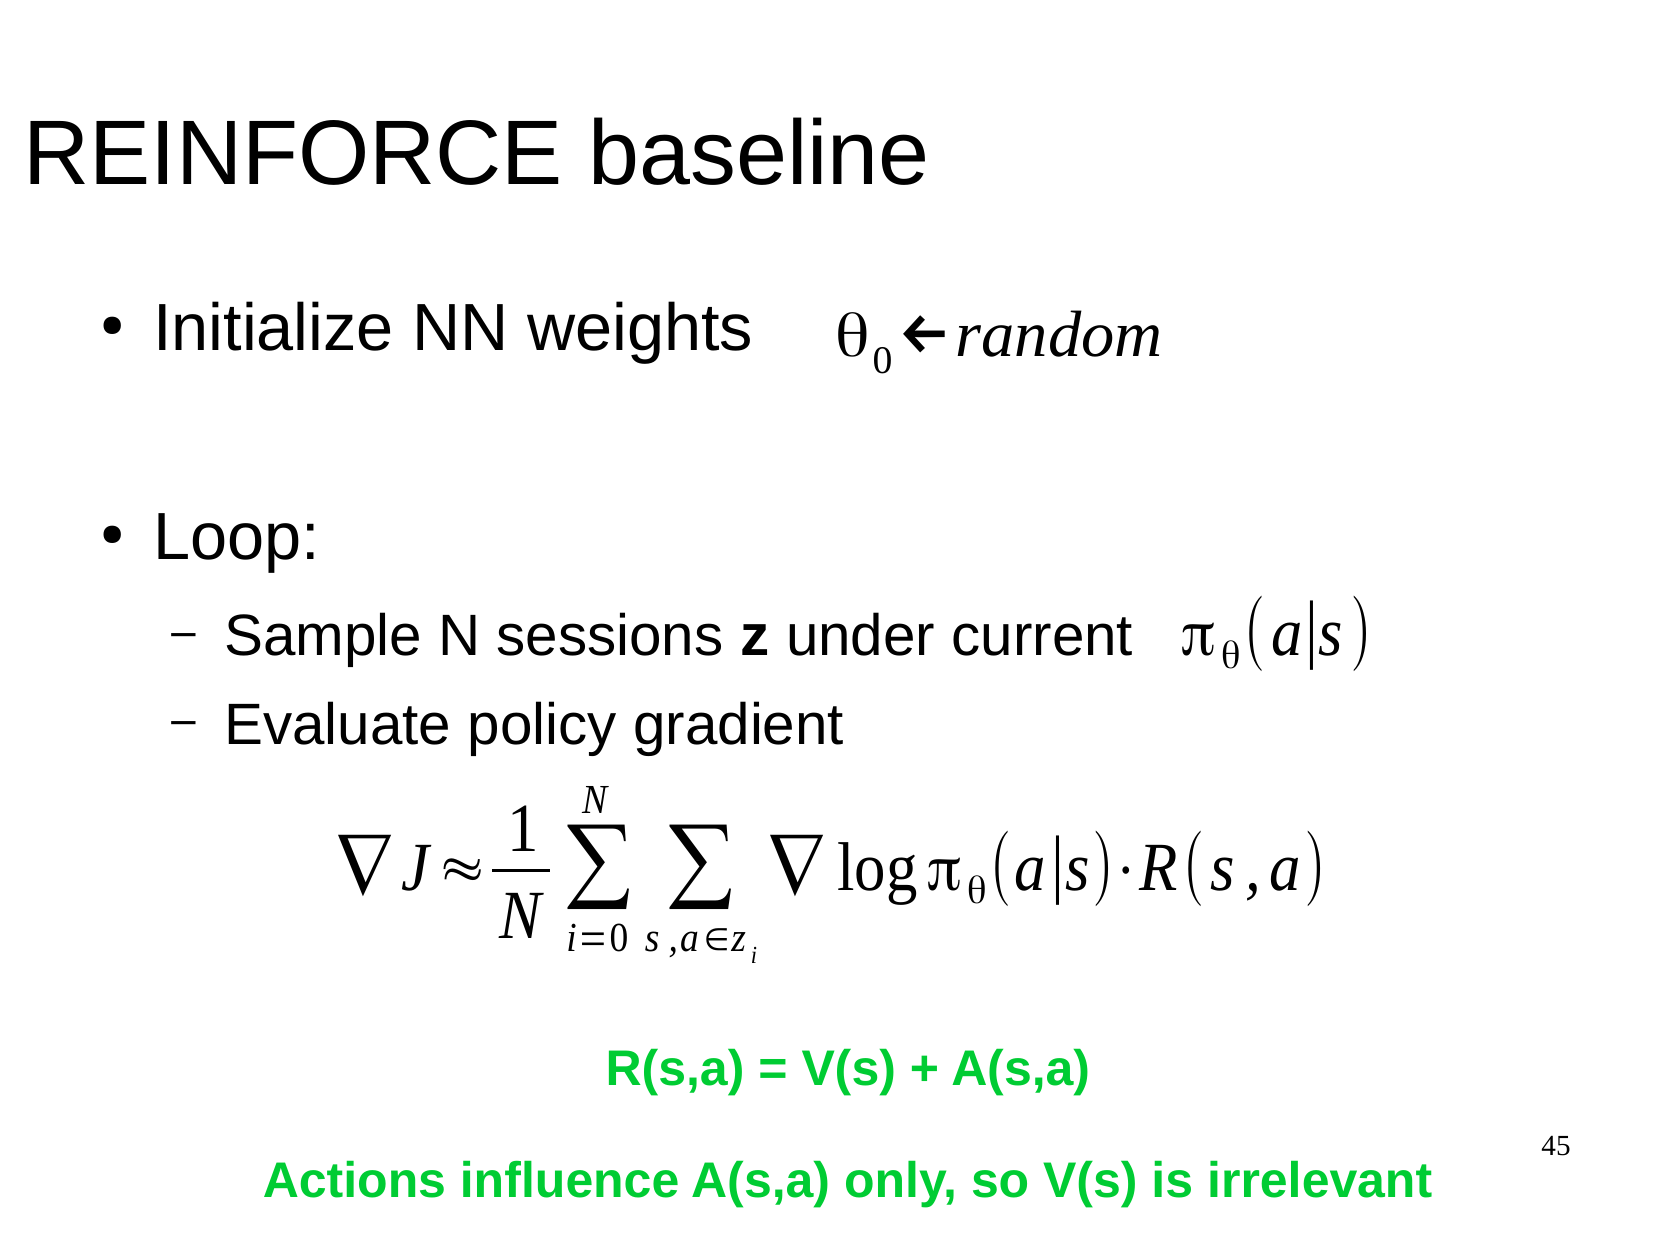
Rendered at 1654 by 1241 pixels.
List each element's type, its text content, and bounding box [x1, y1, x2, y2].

chart [818, 299, 1179, 384]
list Initialize NN weights Loop: Sample N sessions z under current Evaluate policy gradient [82, 290, 1571, 1186]
title REINFORCE baseline [23, 49, 1512, 257]
chart [1166, 590, 1385, 674]
text_box R(s,a) = V(s) + A(s,a) Actions influence A(s,a) only, so V(s) is irrelevant [225, 1032, 1471, 1217]
